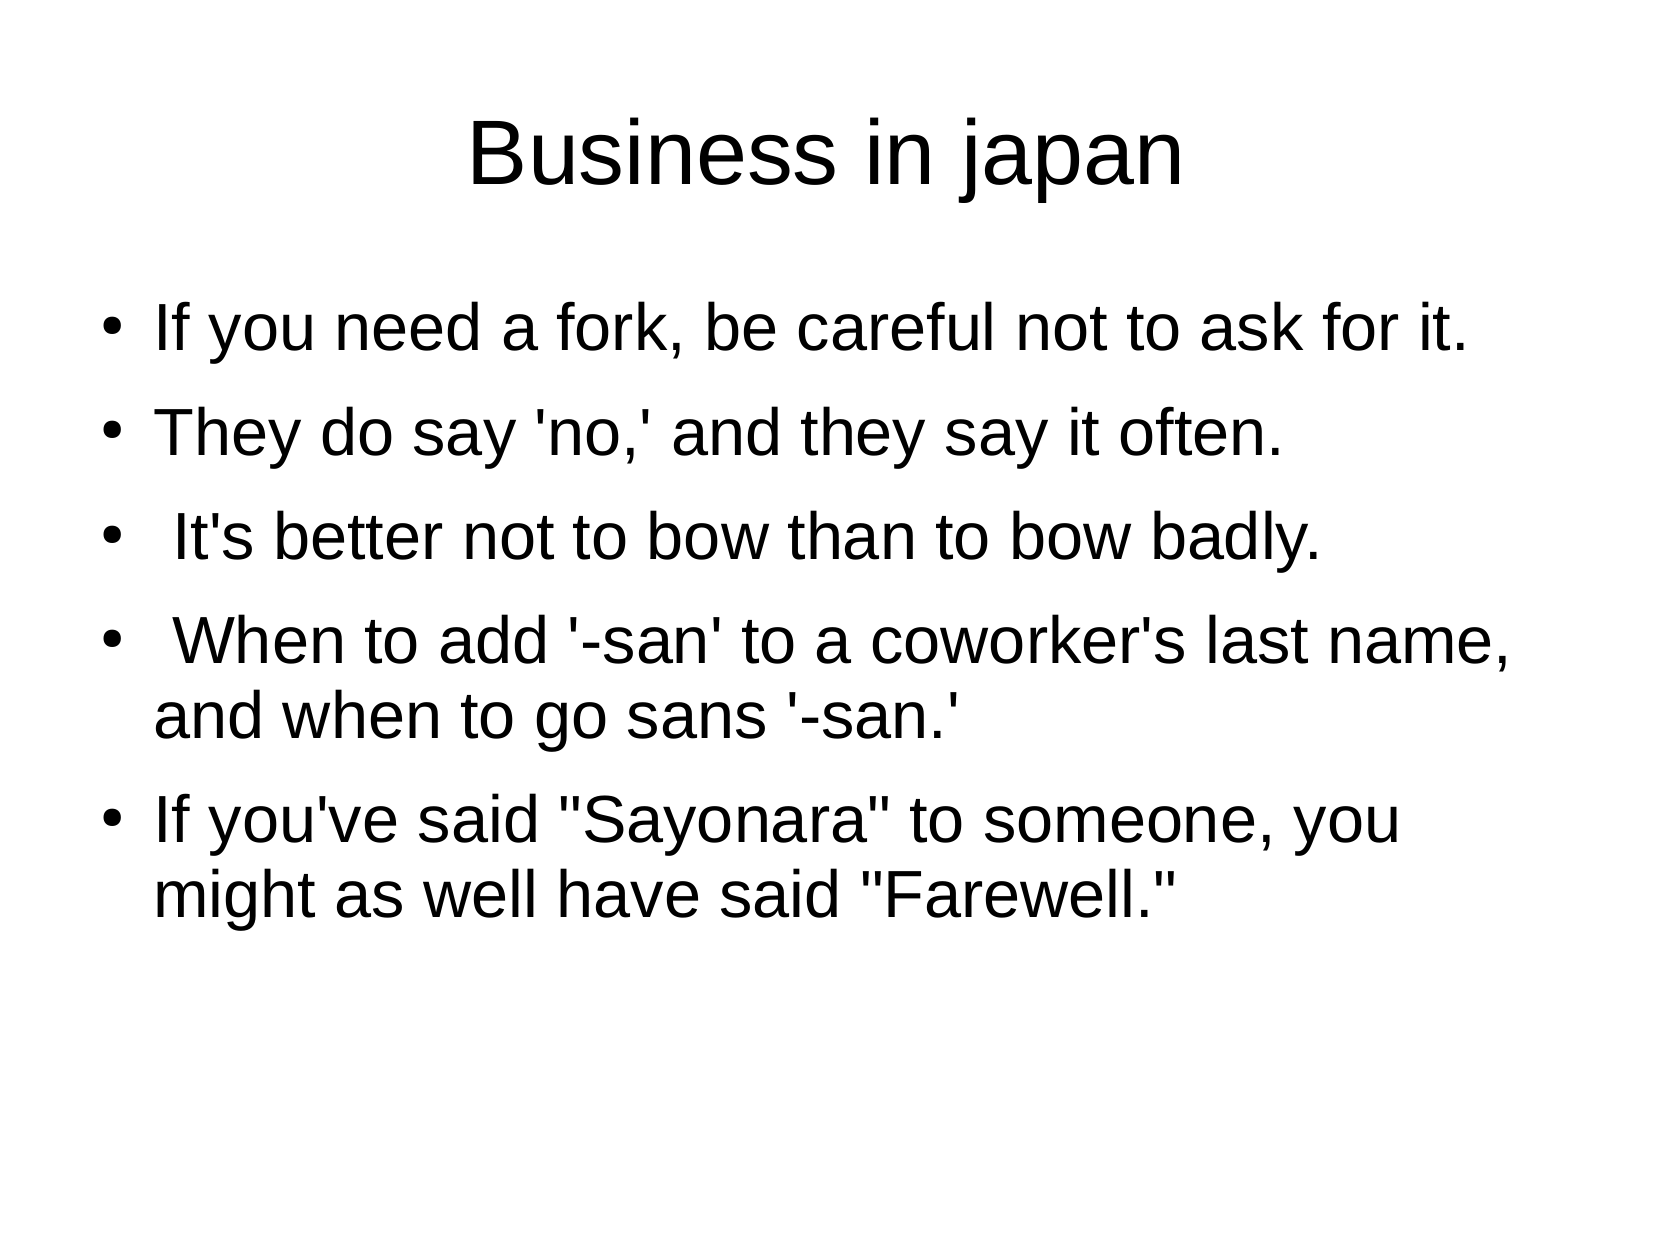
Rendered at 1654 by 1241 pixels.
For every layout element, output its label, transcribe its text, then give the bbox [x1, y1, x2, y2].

title Business in japan [82, 49, 1571, 257]
list If you need a fork, be careful not to ask for it. They do say 'no,' and they say it often. It's better not to bow than to bow badly. When to add '-san' to a coworker's last name, and when to go sans '-san.' If you've said "Sayonara" to someone, you might as well have said "Farewell." [82, 290, 1571, 1010]
